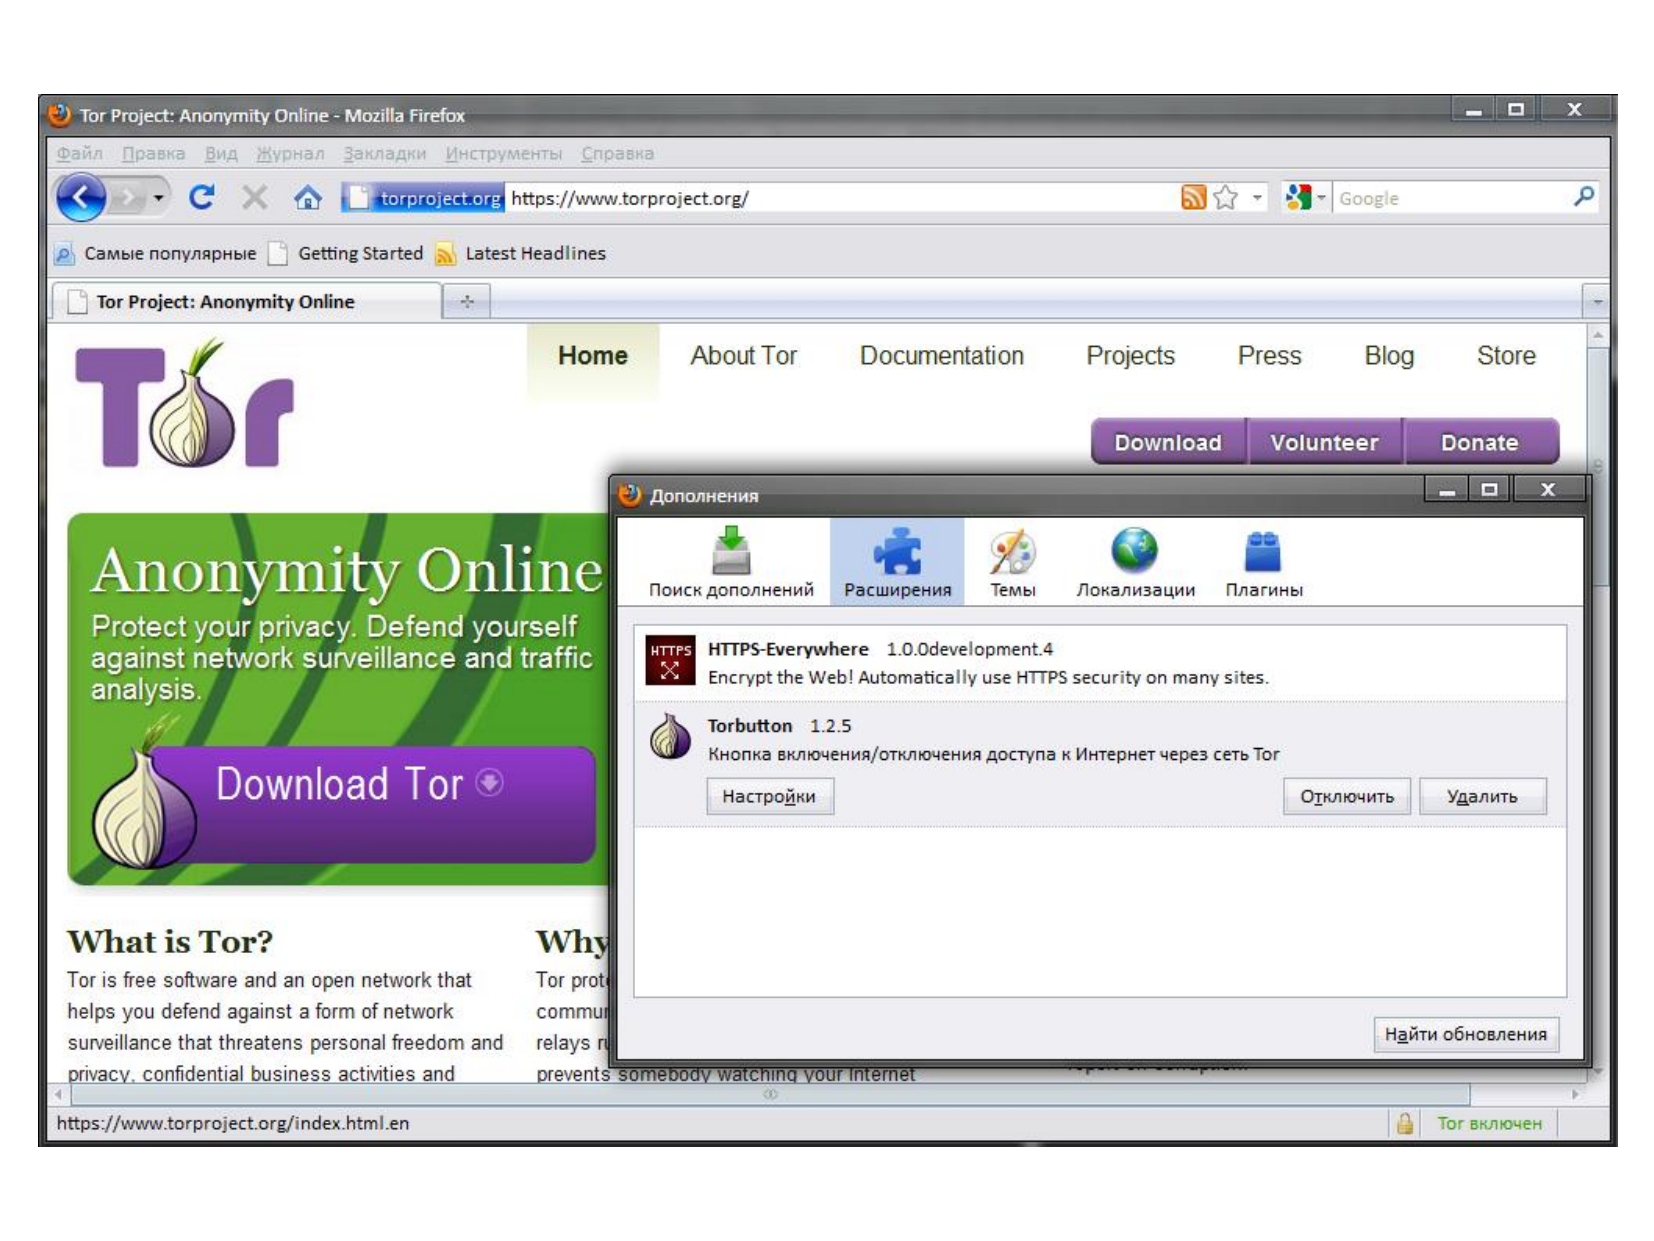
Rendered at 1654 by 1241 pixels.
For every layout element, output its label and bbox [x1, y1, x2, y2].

picture [38, 94, 1618, 1147]
